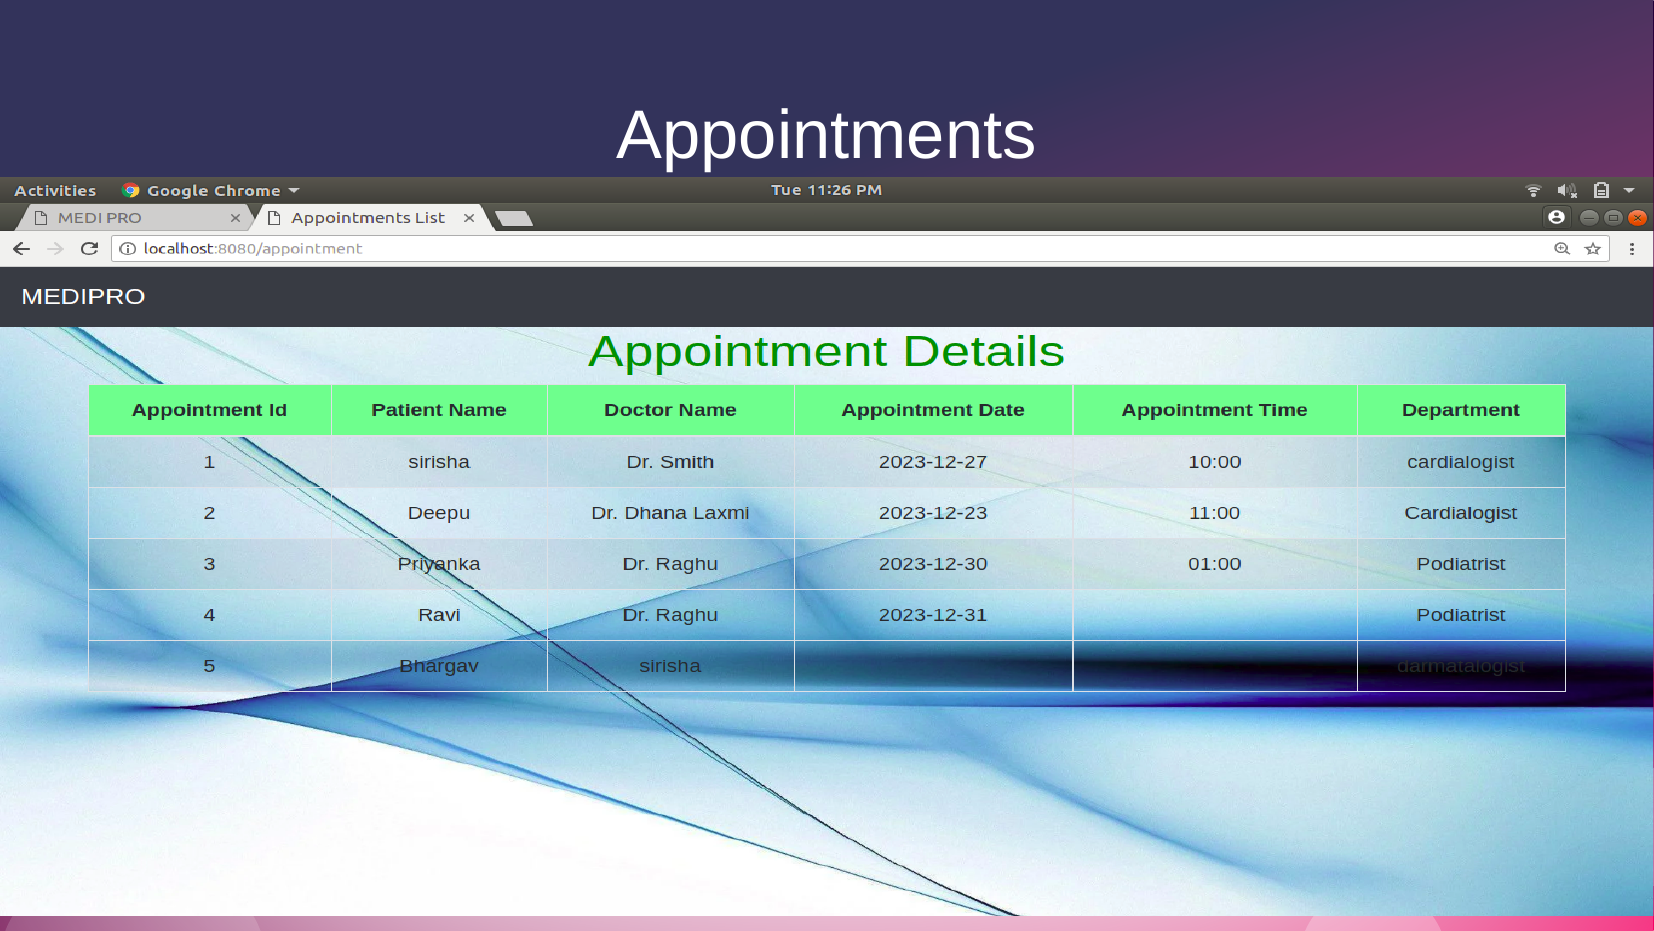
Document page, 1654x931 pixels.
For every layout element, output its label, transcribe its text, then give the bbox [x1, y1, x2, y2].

picture [0, 177, 1654, 916]
title Appointments [88, 44, 1565, 177]
